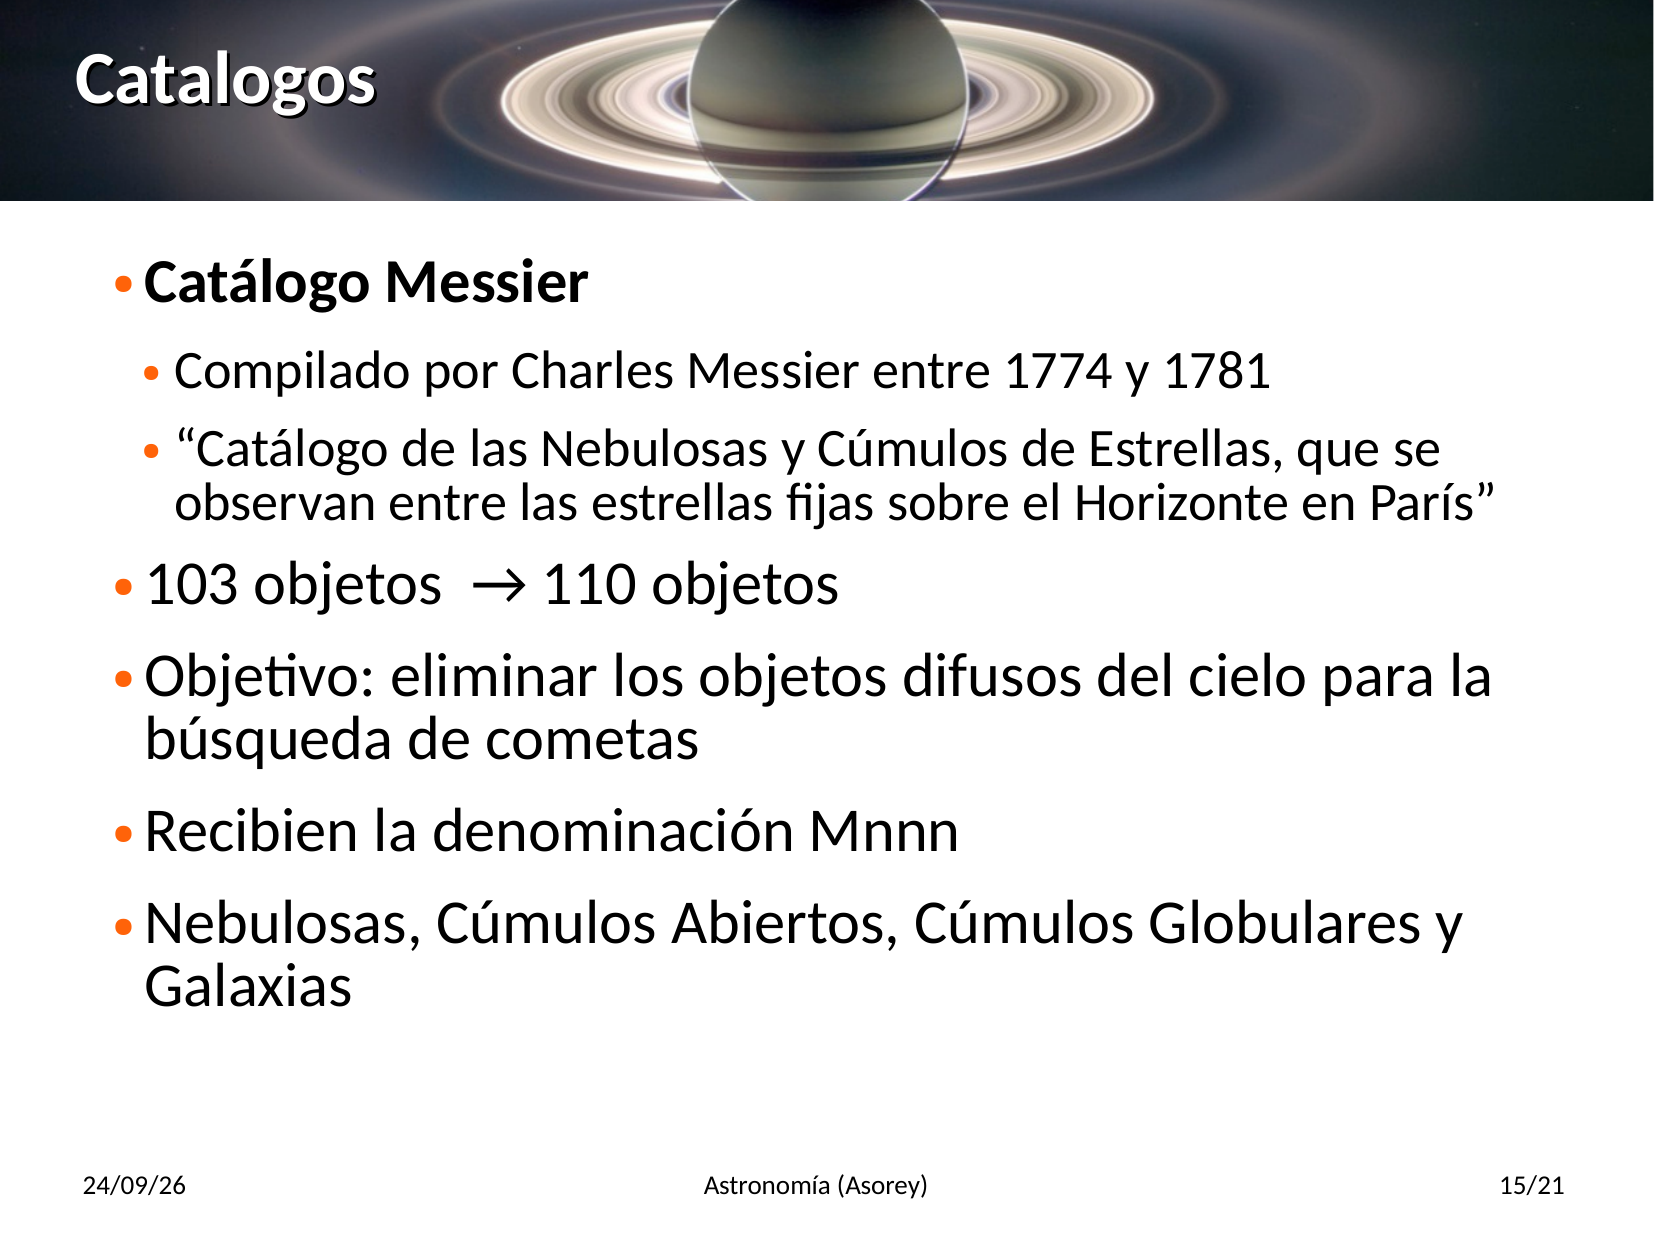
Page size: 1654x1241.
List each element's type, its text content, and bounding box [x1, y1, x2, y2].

list Catálogo Messier Compilado por Charles Messier entre 1774 y 1781 “Catálogo de las Nebulosas y Cúmulos de Estrellas, que se observan entre las estrellas fijas sobre el Horizonte en París” 103 objetos → 110 objetos Objetivo: eliminar los objetos difusos del cielo para la búsqueda de cometas Recibien la denominación Mnnn Nebulosas, Cúmulos Abiertos, Cúmulos Globulares y Galaxias [82, 255, 1571, 1156]
picture [0, 0, 1654, 201]
title Catalogos [75, 19, 1564, 151]
